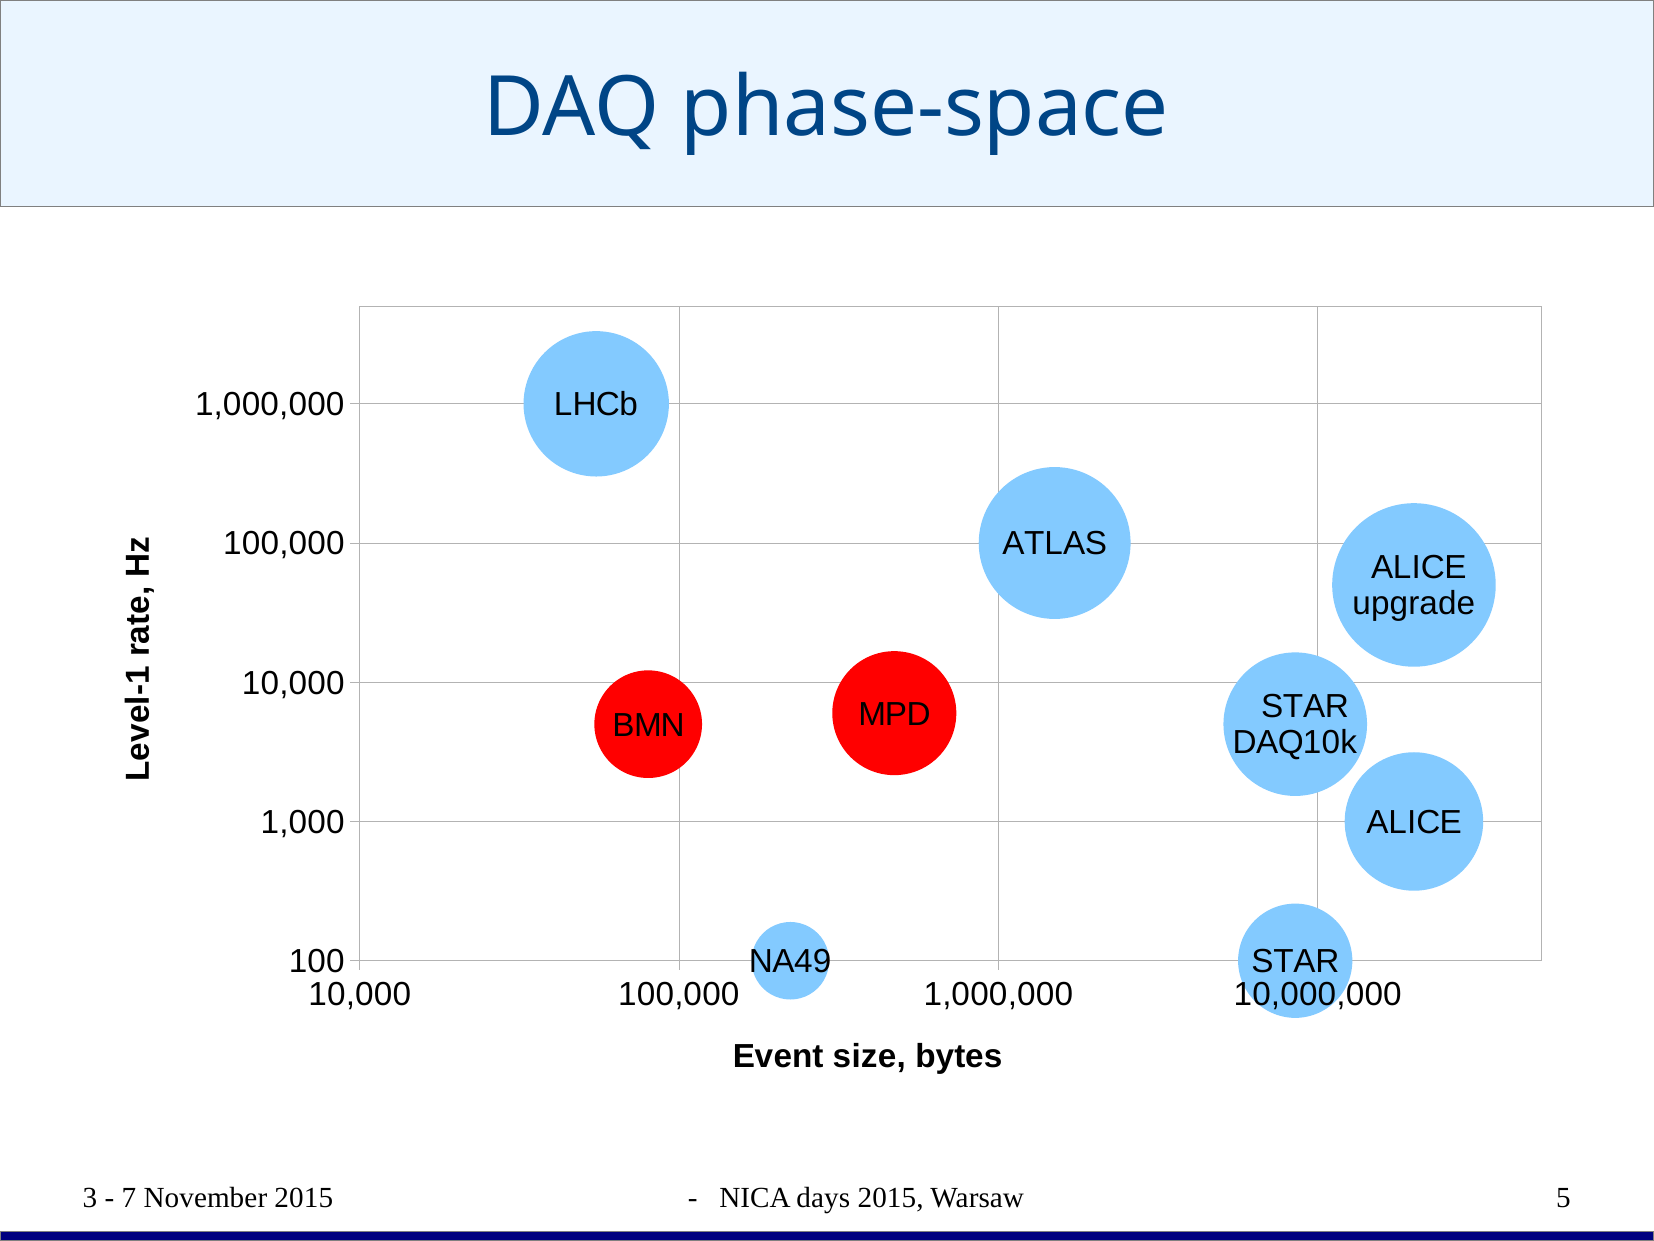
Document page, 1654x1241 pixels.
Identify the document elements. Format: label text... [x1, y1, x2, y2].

title DAQ phase-space [82, 29, 1571, 178]
chart [82, 290, 1571, 1109]
